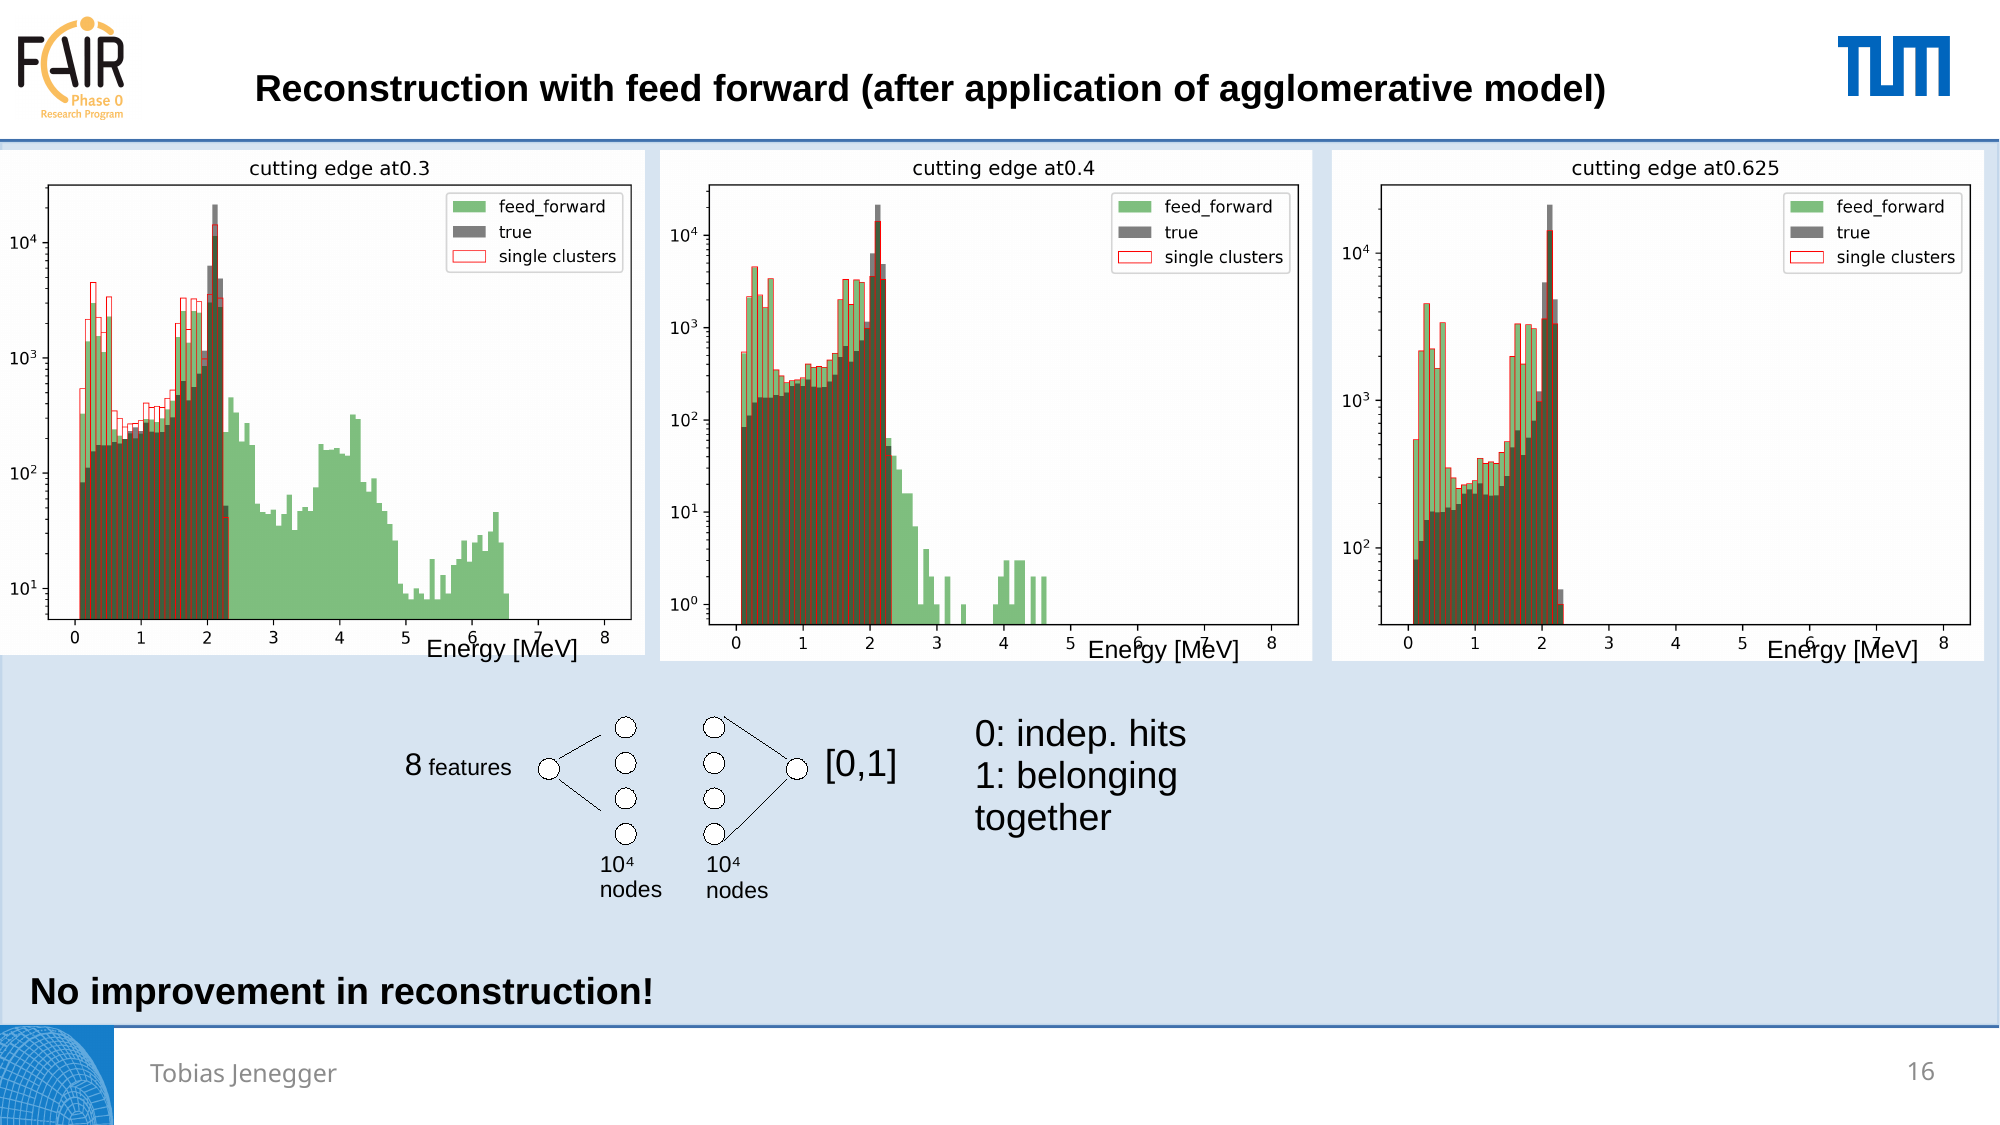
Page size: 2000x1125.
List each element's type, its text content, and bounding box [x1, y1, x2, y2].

text_box [703, 716, 725, 738]
text_box [615, 752, 637, 774]
picture [660, 149, 1313, 661]
text_box 0: indep. hits 1: belonging together [960, 705, 1276, 846]
picture [1838, 36, 1950, 96]
text_box 10⁴ nodes [585, 844, 691, 911]
text_box Energy [MeV] [1073, 627, 1269, 671]
text_box Energy [MeV] [411, 627, 607, 671]
text_box [615, 823, 637, 844]
picture [1331, 149, 1985, 661]
text_box [703, 787, 725, 809]
picture [15, 15, 142, 120]
text_box [703, 823, 725, 844]
text_box [0,1] [810, 735, 946, 792]
picture [0, 1025, 114, 1125]
text_box Reconstruction with feed forward (after application of agglomerative model) [240, 60, 1801, 117]
text_box No improvement in reconstruction! [15, 963, 1036, 1021]
text_box [786, 758, 808, 780]
text_box [615, 787, 637, 809]
text_box 10⁴ nodes [691, 844, 797, 911]
picture [0, 150, 646, 655]
text_box [615, 716, 637, 738]
text_box Energy [MeV] [1752, 627, 1948, 671]
text_box 8 features [390, 739, 541, 790]
text_box [541, 758, 560, 780]
text_box [703, 752, 725, 774]
